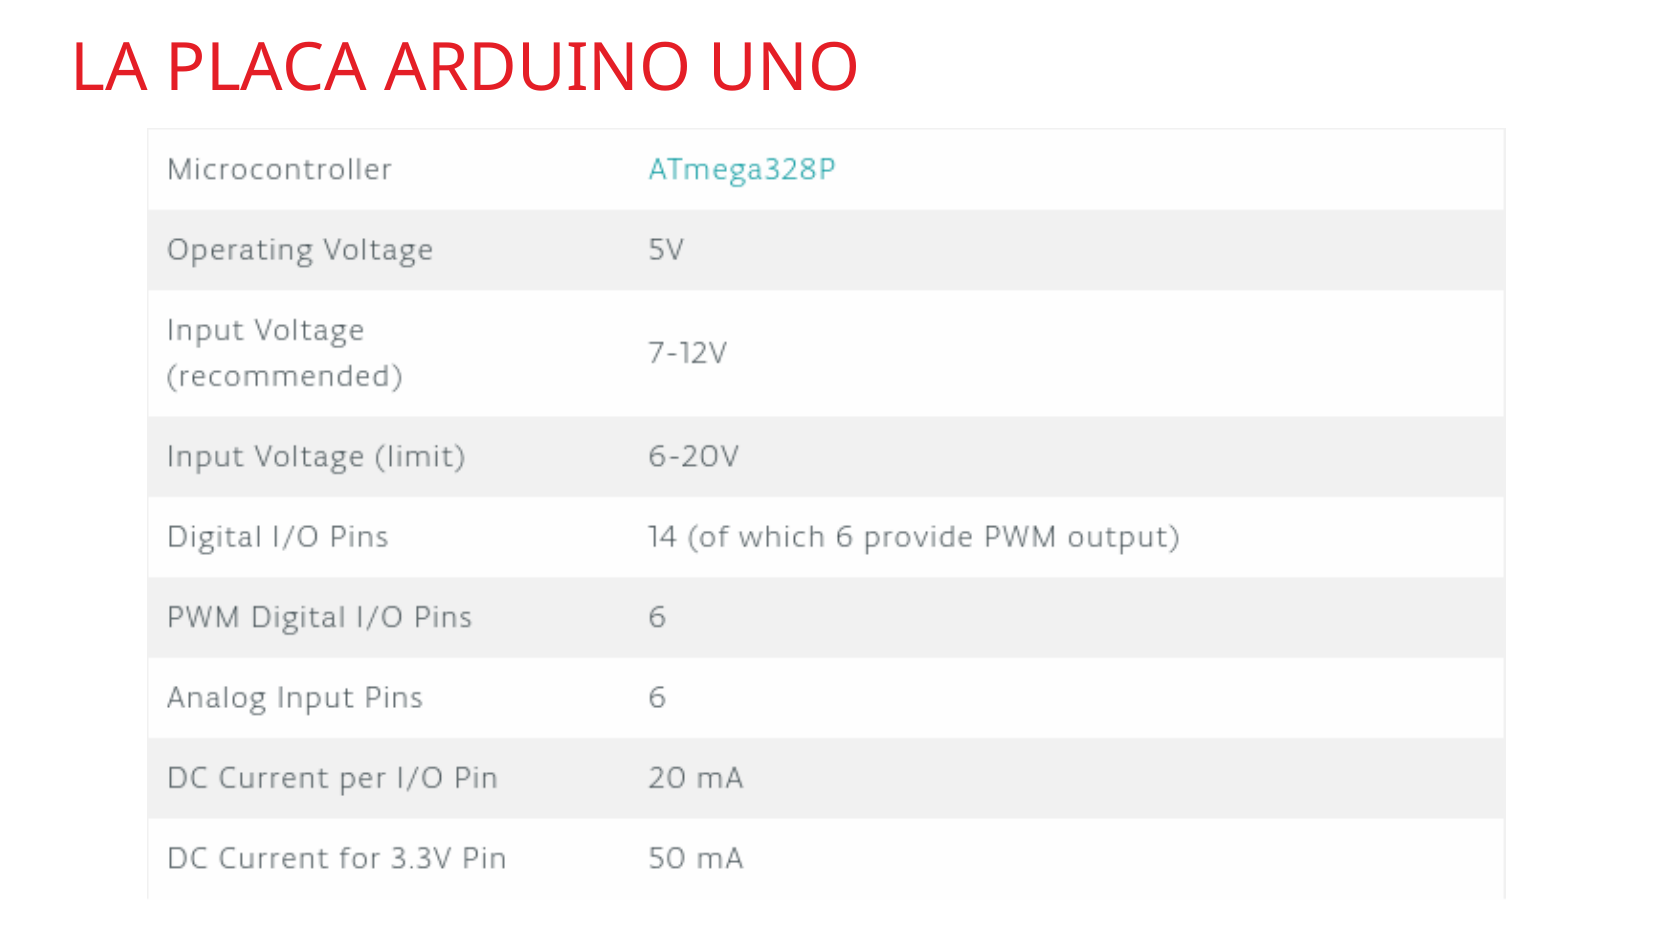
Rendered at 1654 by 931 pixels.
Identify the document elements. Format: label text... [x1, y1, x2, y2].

picture [147, 128, 1506, 907]
title LA PLACA ARDUINO UNO [70, 11, 1347, 118]
